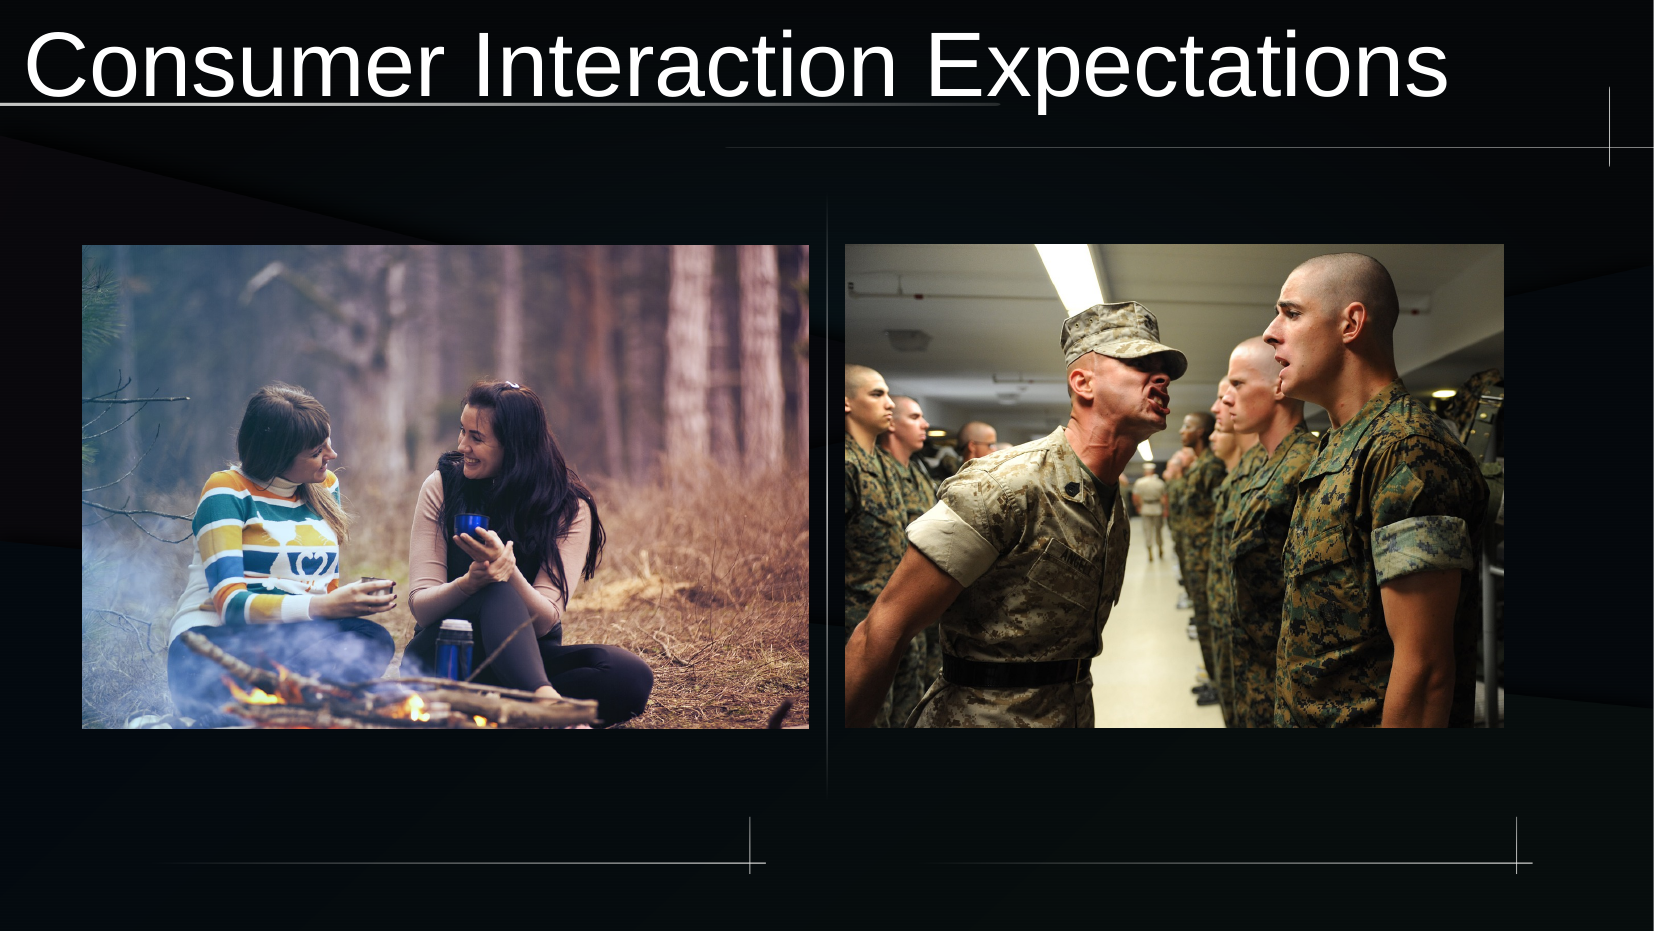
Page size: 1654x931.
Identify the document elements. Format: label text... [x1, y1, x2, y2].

picture [0, 0, 1654, 931]
title Consumer Interaction Expectations [23, 11, 1589, 119]
